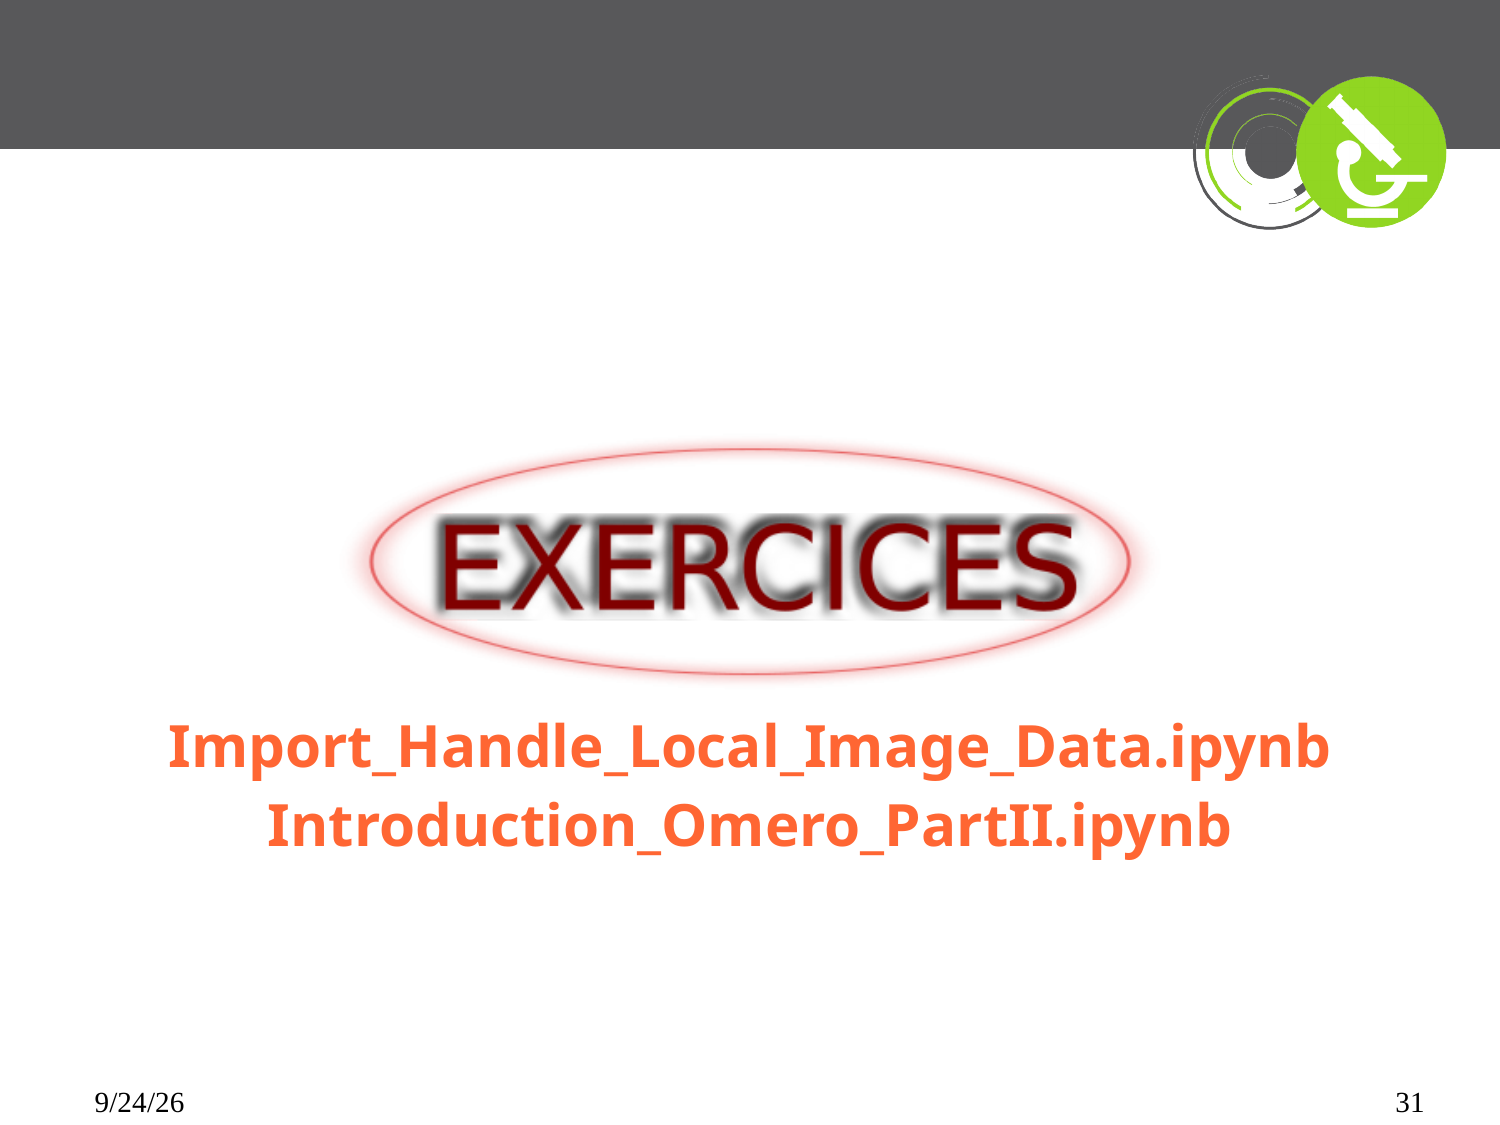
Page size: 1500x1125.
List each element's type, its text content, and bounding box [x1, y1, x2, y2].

picture [1188, 69, 1453, 236]
picture [296, 427, 1205, 682]
text_box Import_Handle_Local_Image_Data.ipynb Introduction_Omero_PartII.ipynb [94, 682, 1406, 886]
